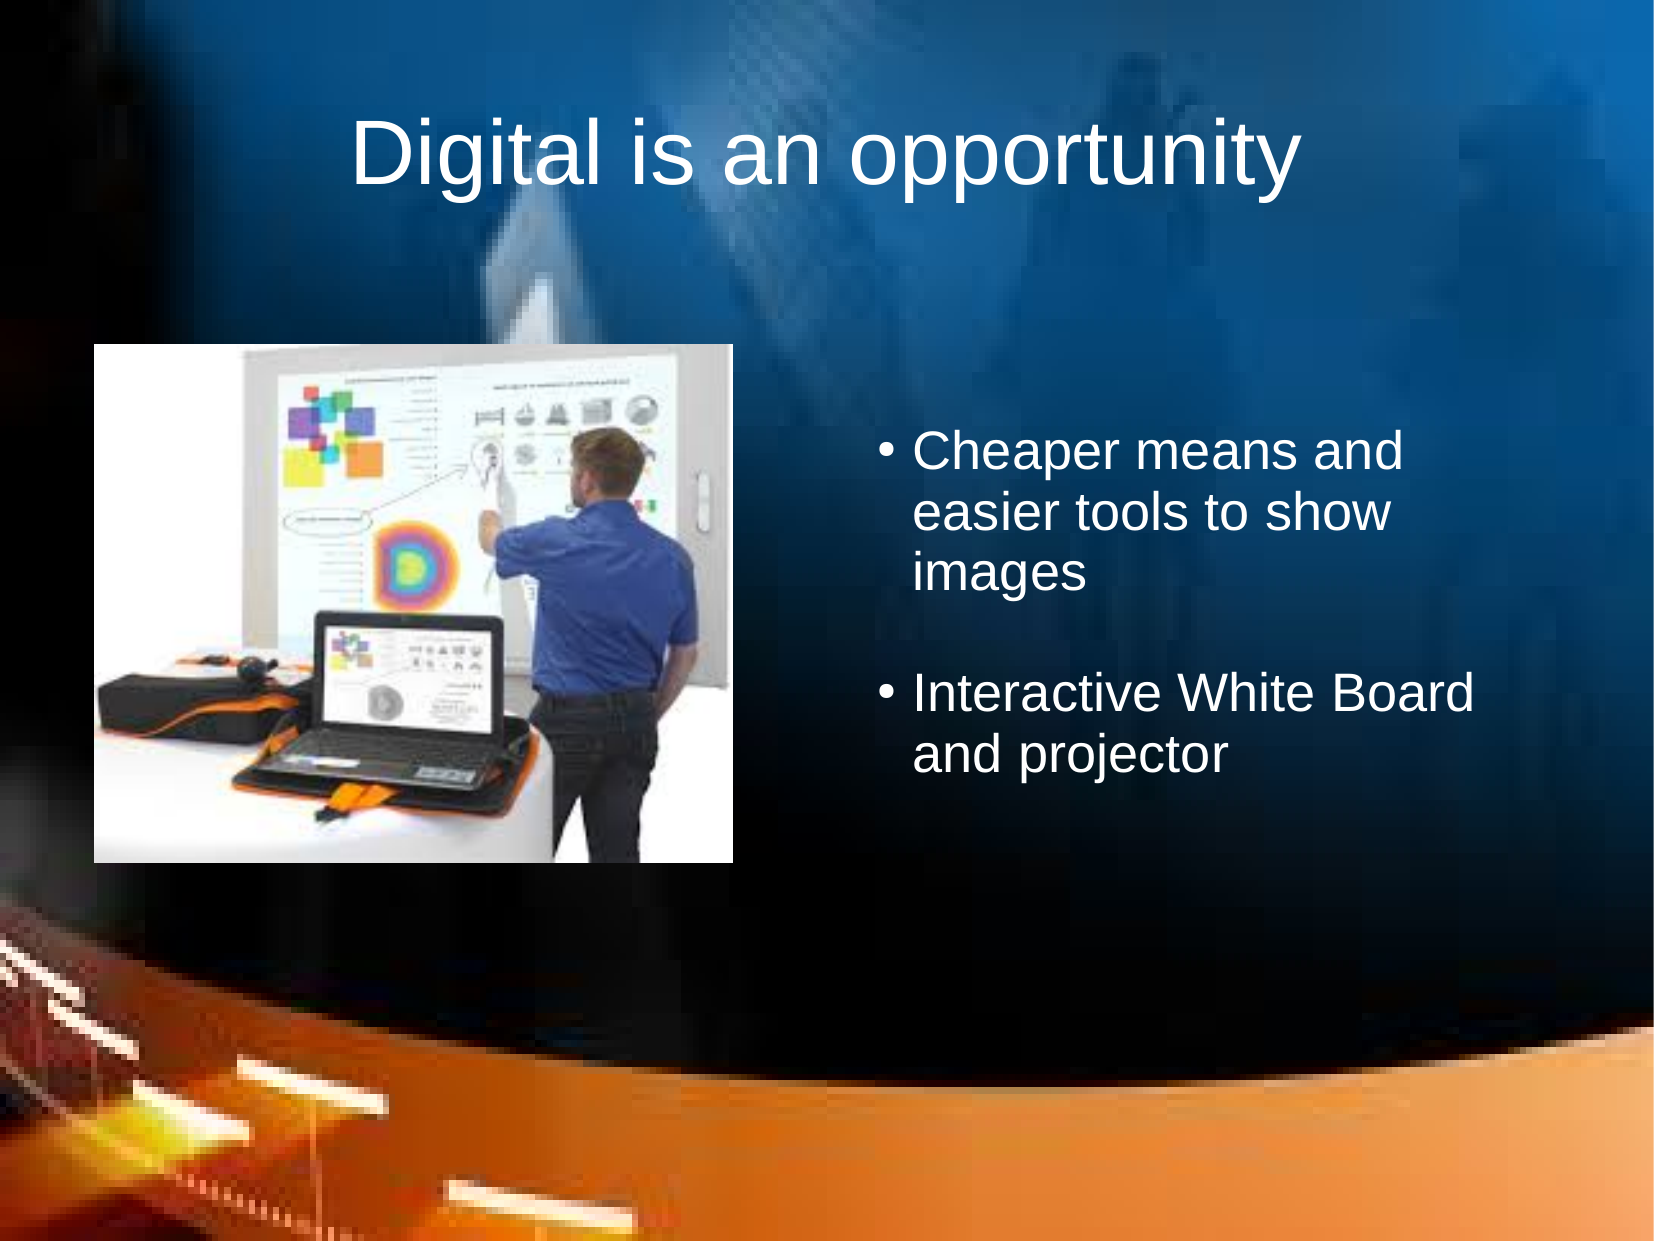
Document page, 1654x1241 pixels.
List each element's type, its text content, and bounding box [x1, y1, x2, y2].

picture [0, 0, 1654, 1241]
text_box Cheaper means and easier tools to show images Interactive White Board and projector [862, 413, 1536, 792]
title Digital is an opportunity [82, 49, 1571, 257]
